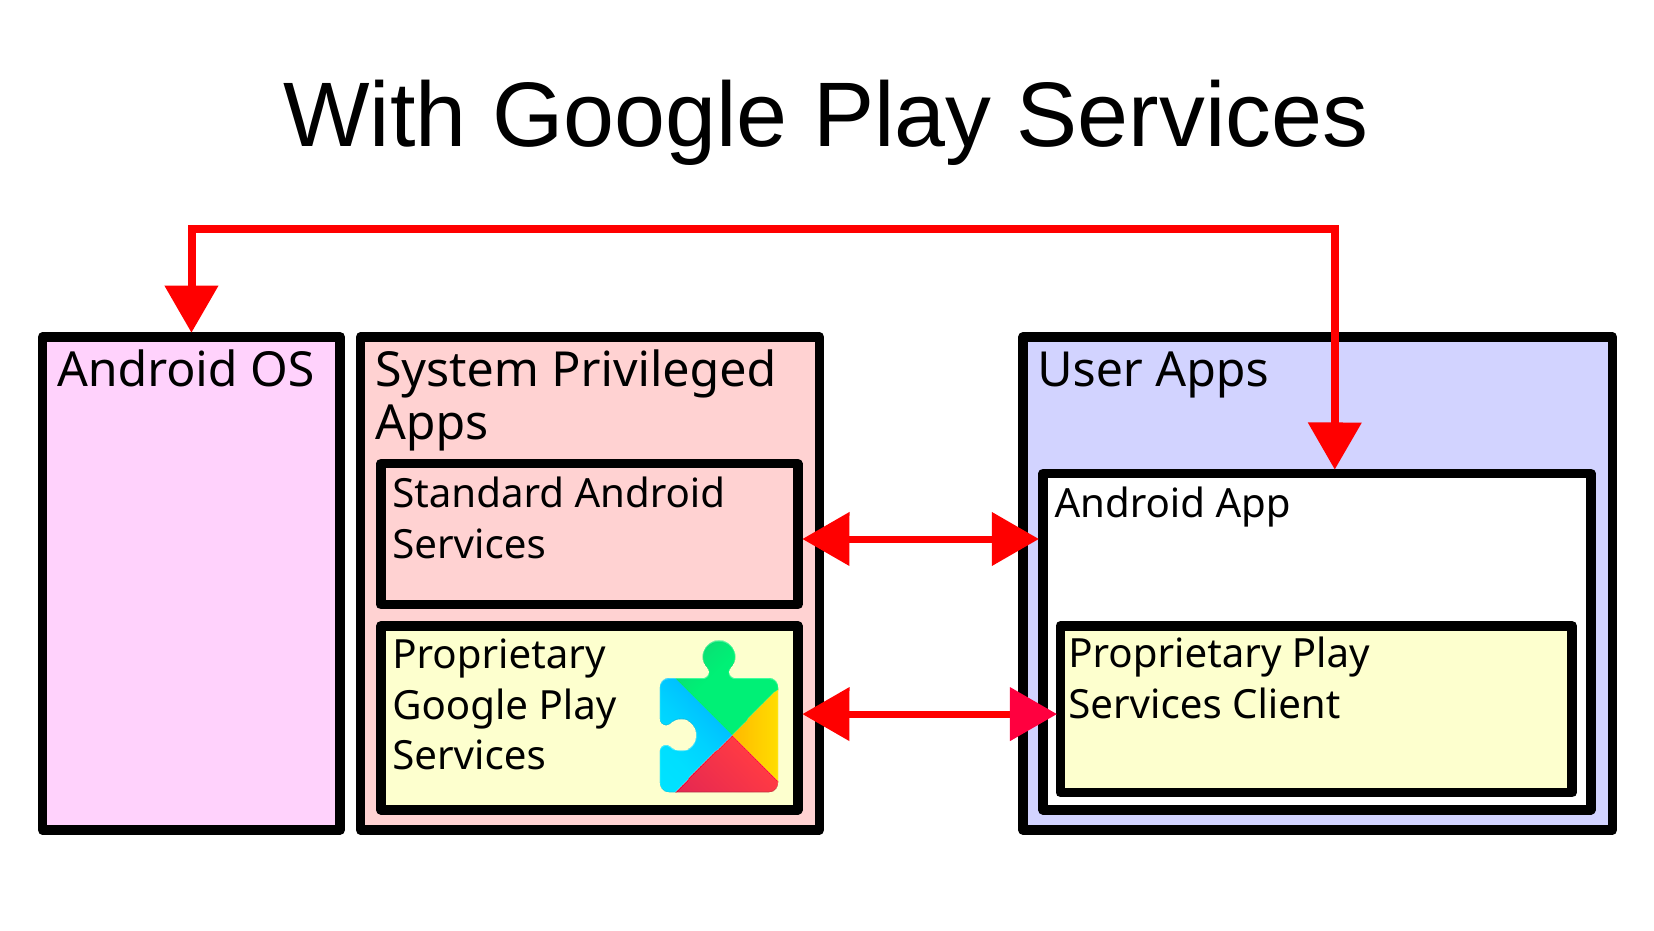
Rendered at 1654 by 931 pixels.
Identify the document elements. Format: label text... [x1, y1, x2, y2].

title With Google Play Services [82, 37, 1571, 193]
picture [37, 225, 1618, 835]
